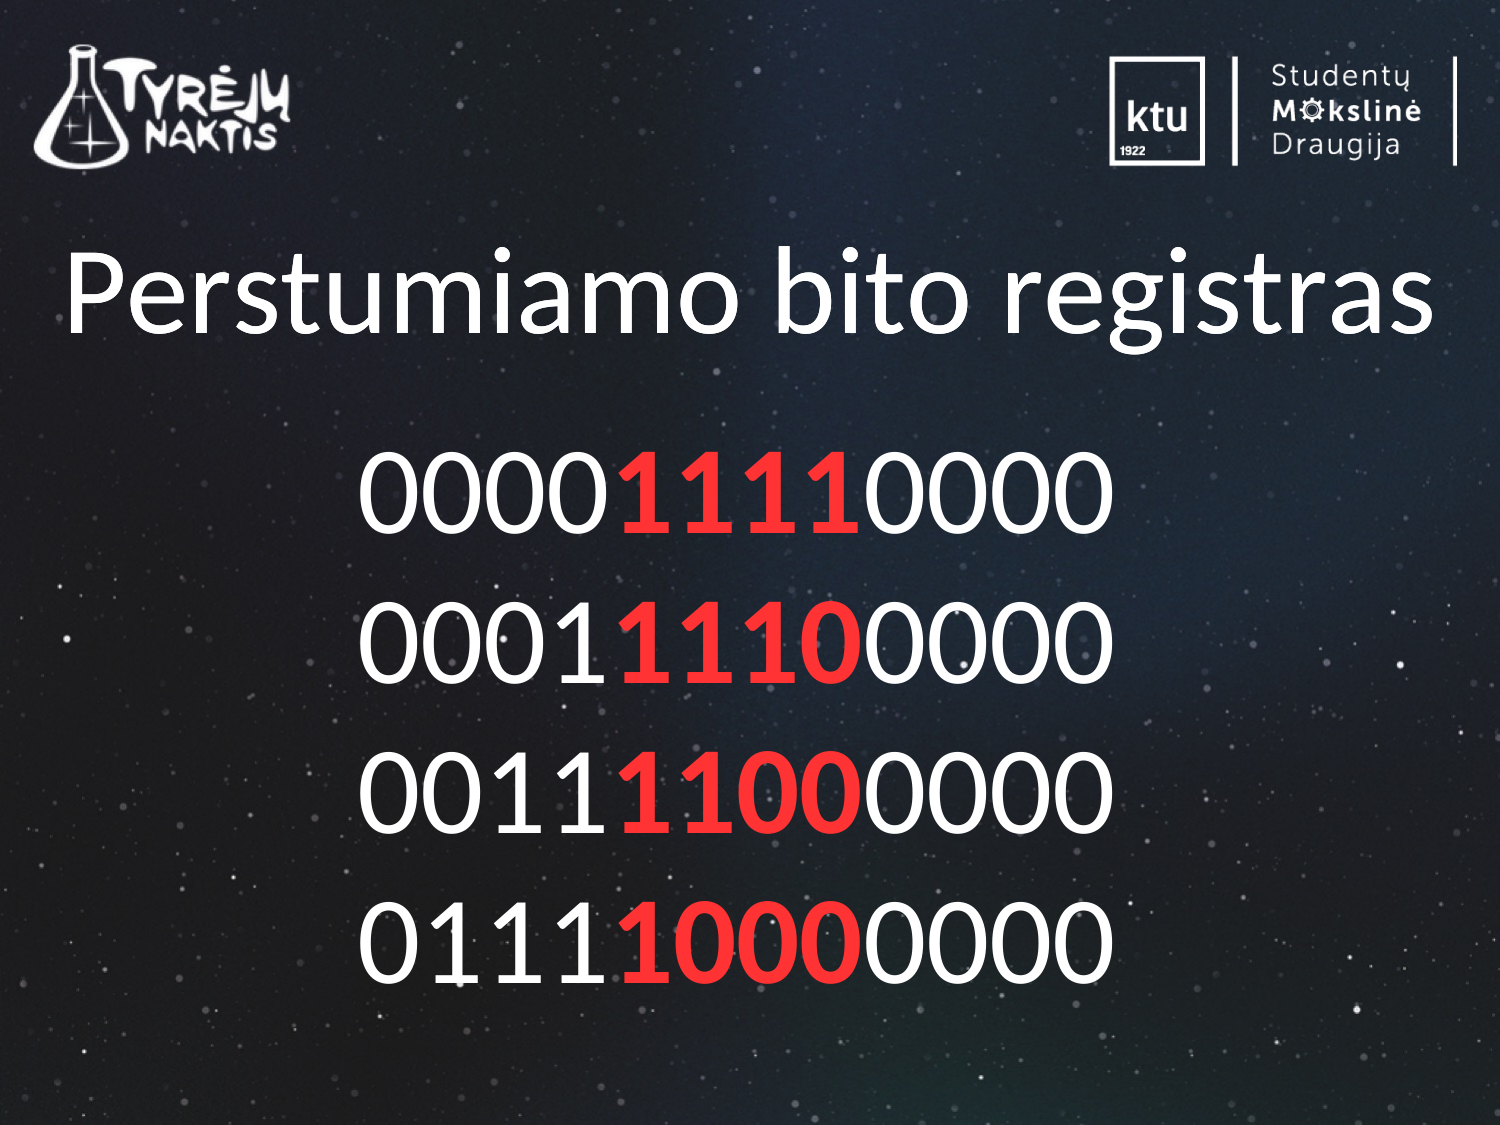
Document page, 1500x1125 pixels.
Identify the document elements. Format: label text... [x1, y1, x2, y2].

text_box 000011110000 000111100000 001111000000 011110000000 [342, 401, 1132, 1017]
text_box Perstumiamo bito registras [47, 200, 1454, 366]
list [75, 366, 1426, 1005]
picture [0, 0, 1500, 1125]
